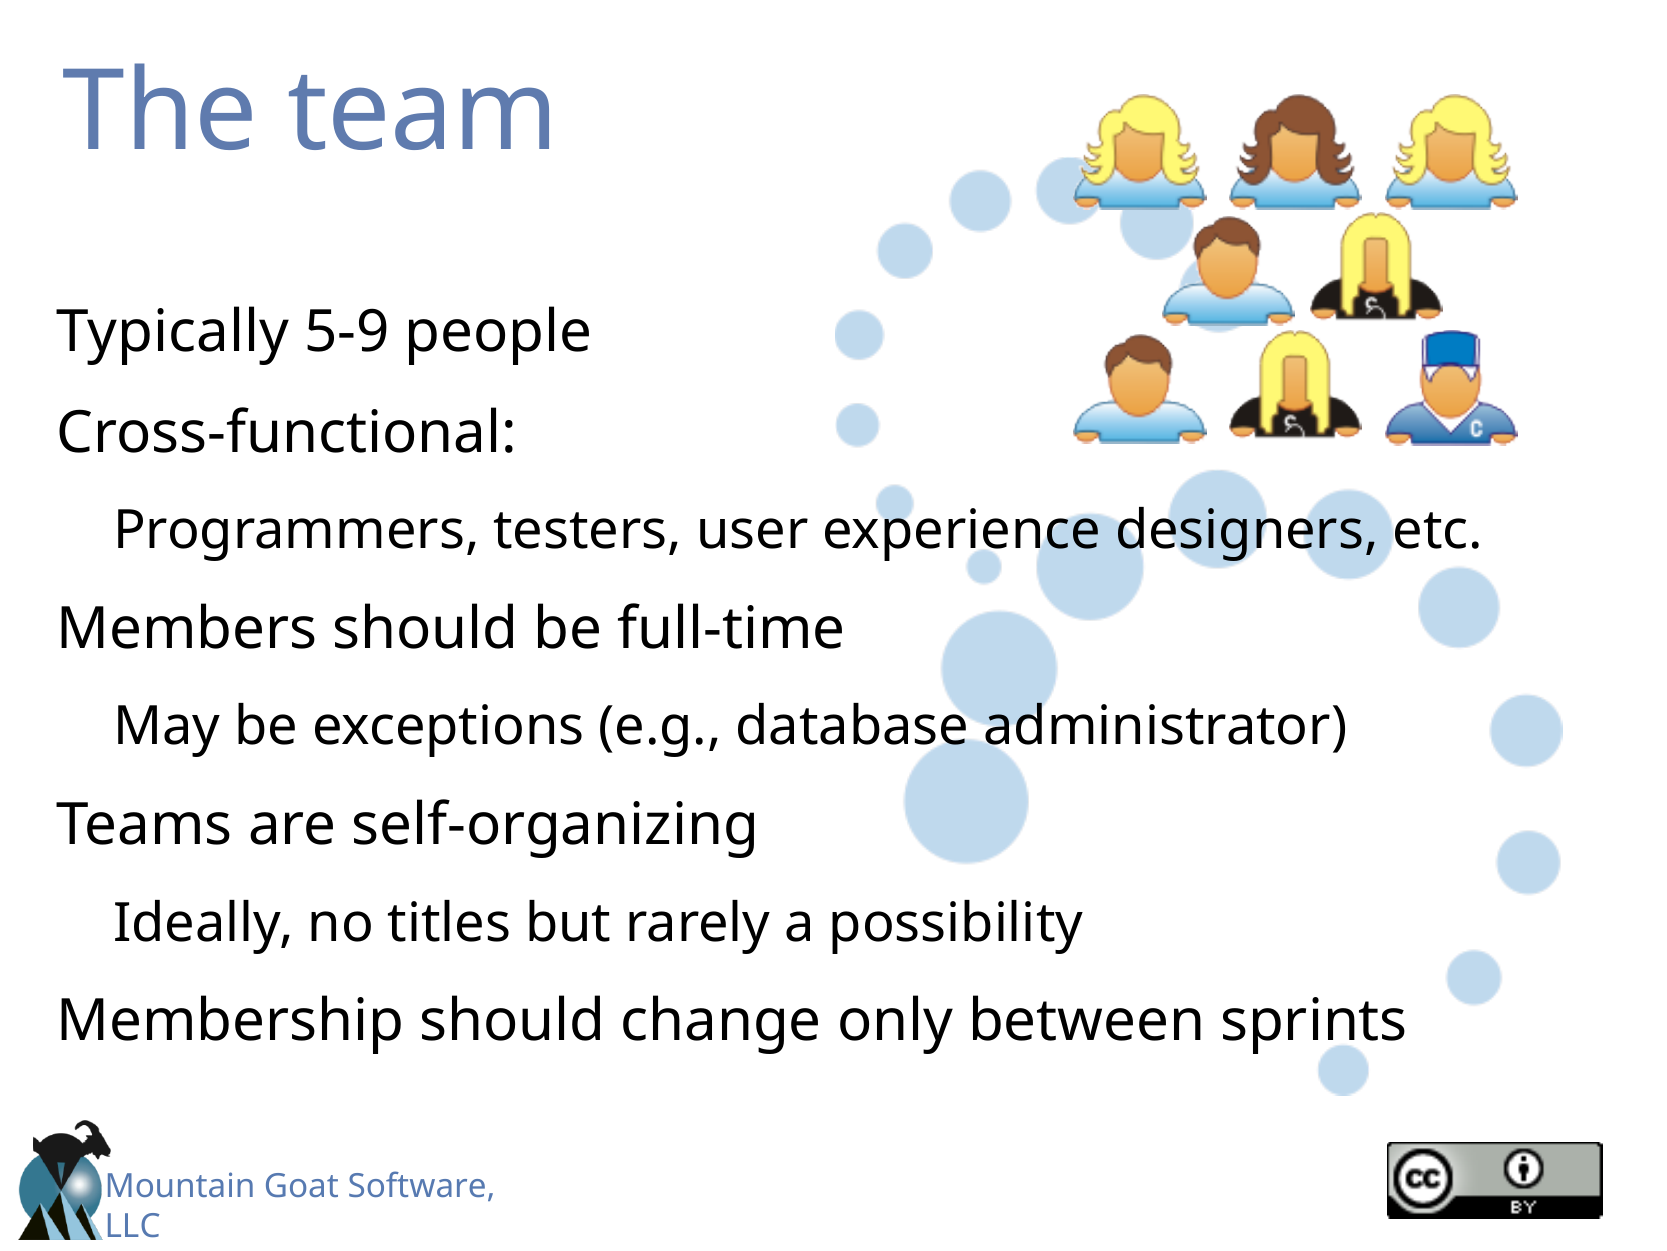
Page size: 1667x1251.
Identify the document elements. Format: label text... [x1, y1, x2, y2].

list Typically 5-9 people Cross-functional: Programmers, testers, user experience designers, etc. Members should be full-time May be exceptions (e.g., database administrator) Teams are self-organizing Ideally, no titles but rarely a possibility Membership should change only between sprints [9, 288, 1595, 1123]
picture [18, 1123, 111, 1240]
picture [835, 94, 1563, 328]
picture [1229, 330, 1362, 446]
picture [1387, 1142, 1603, 1219]
picture [1385, 330, 1518, 446]
title The team [56, 18, 1609, 194]
picture [1073, 334, 1207, 444]
